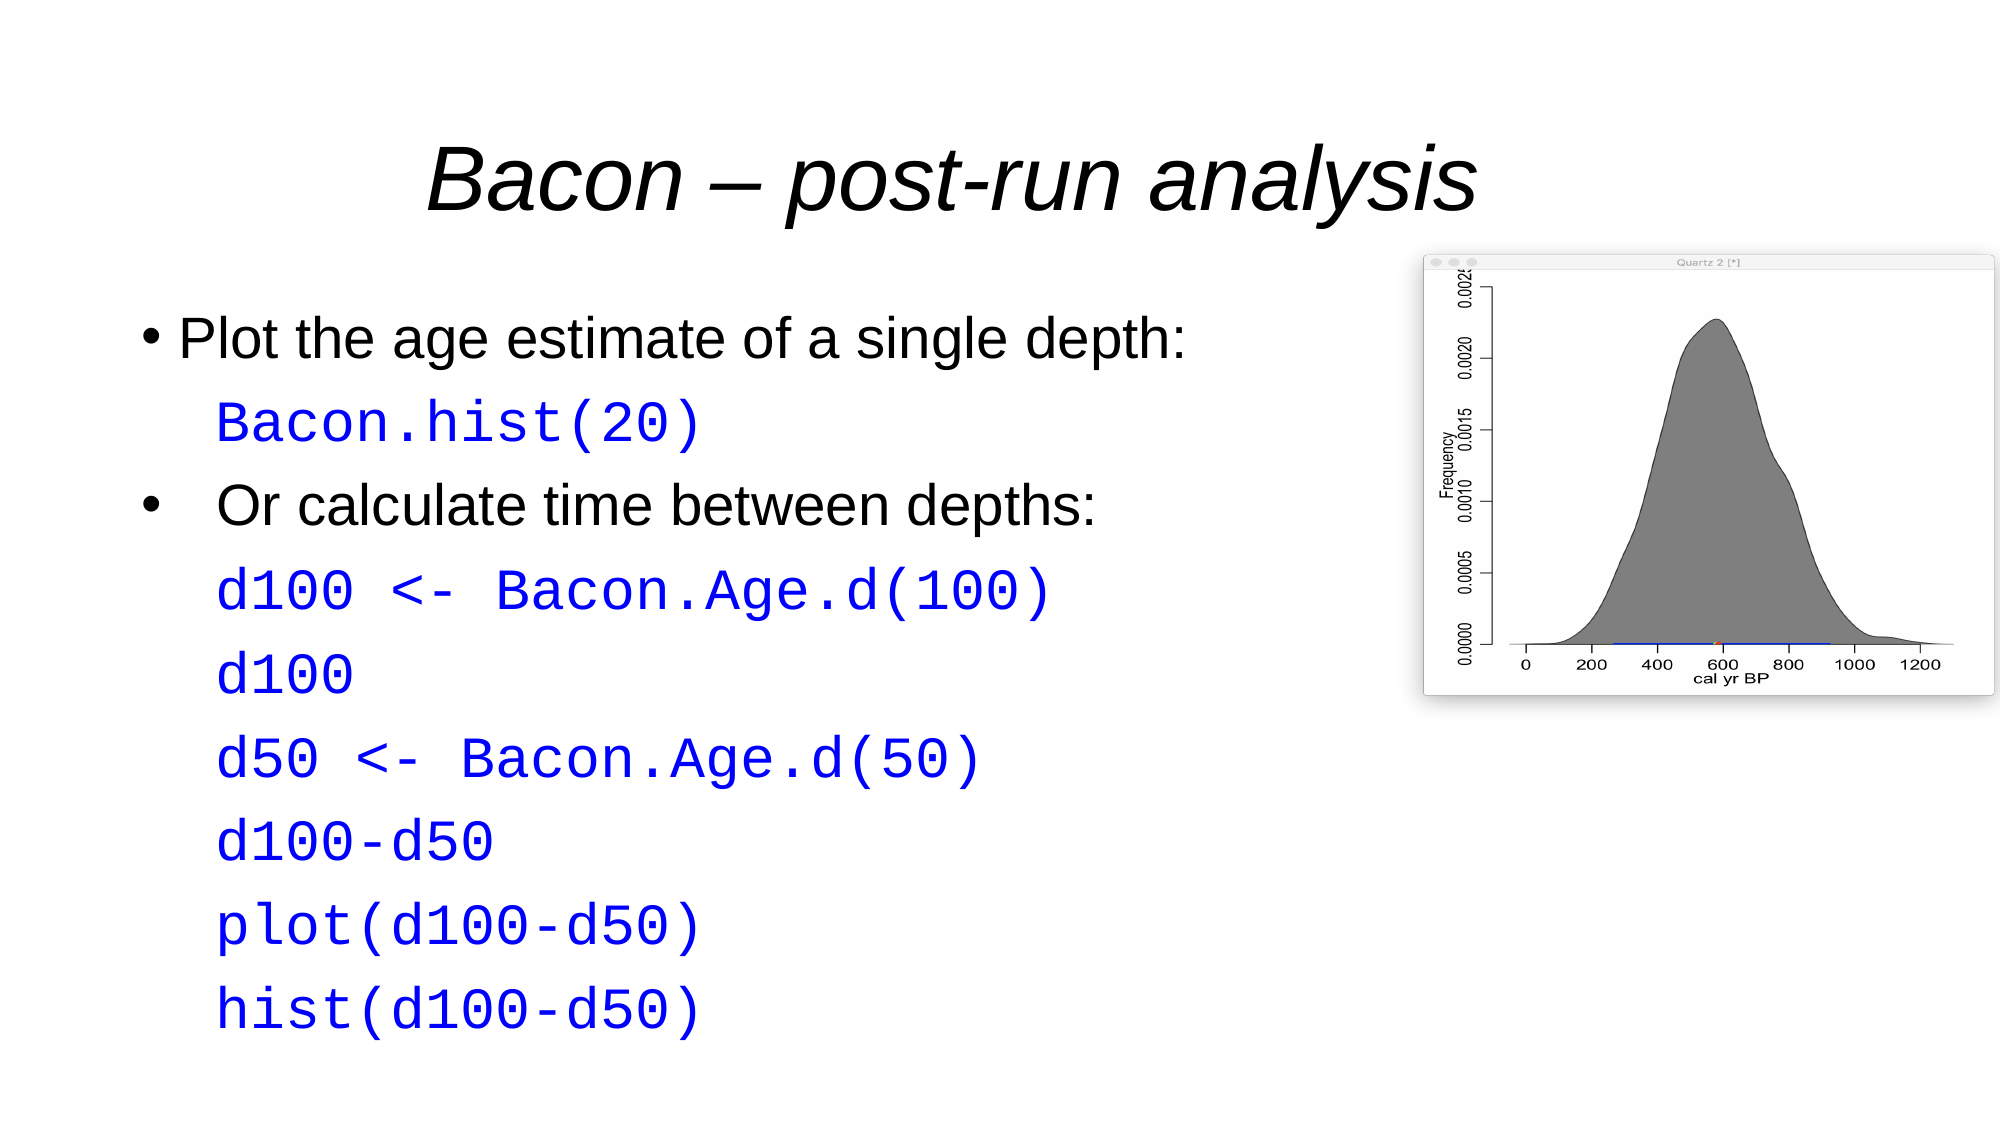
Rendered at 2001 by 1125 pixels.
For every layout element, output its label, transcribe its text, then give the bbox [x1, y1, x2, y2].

text_box Plot the age estimate of a single depth: Bacon.hist(20) Or calculate time between depths: d100 <- Bacon.Age.d(100) d100 d50 <- Bacon.Age.d(50) d100-d50 plot(d100-d50) hist(d100-d50) [141, 307, 1887, 927]
text_box Bacon – post-run analysis [425, 76, 1887, 286]
picture [1386, 232, 2000, 729]
